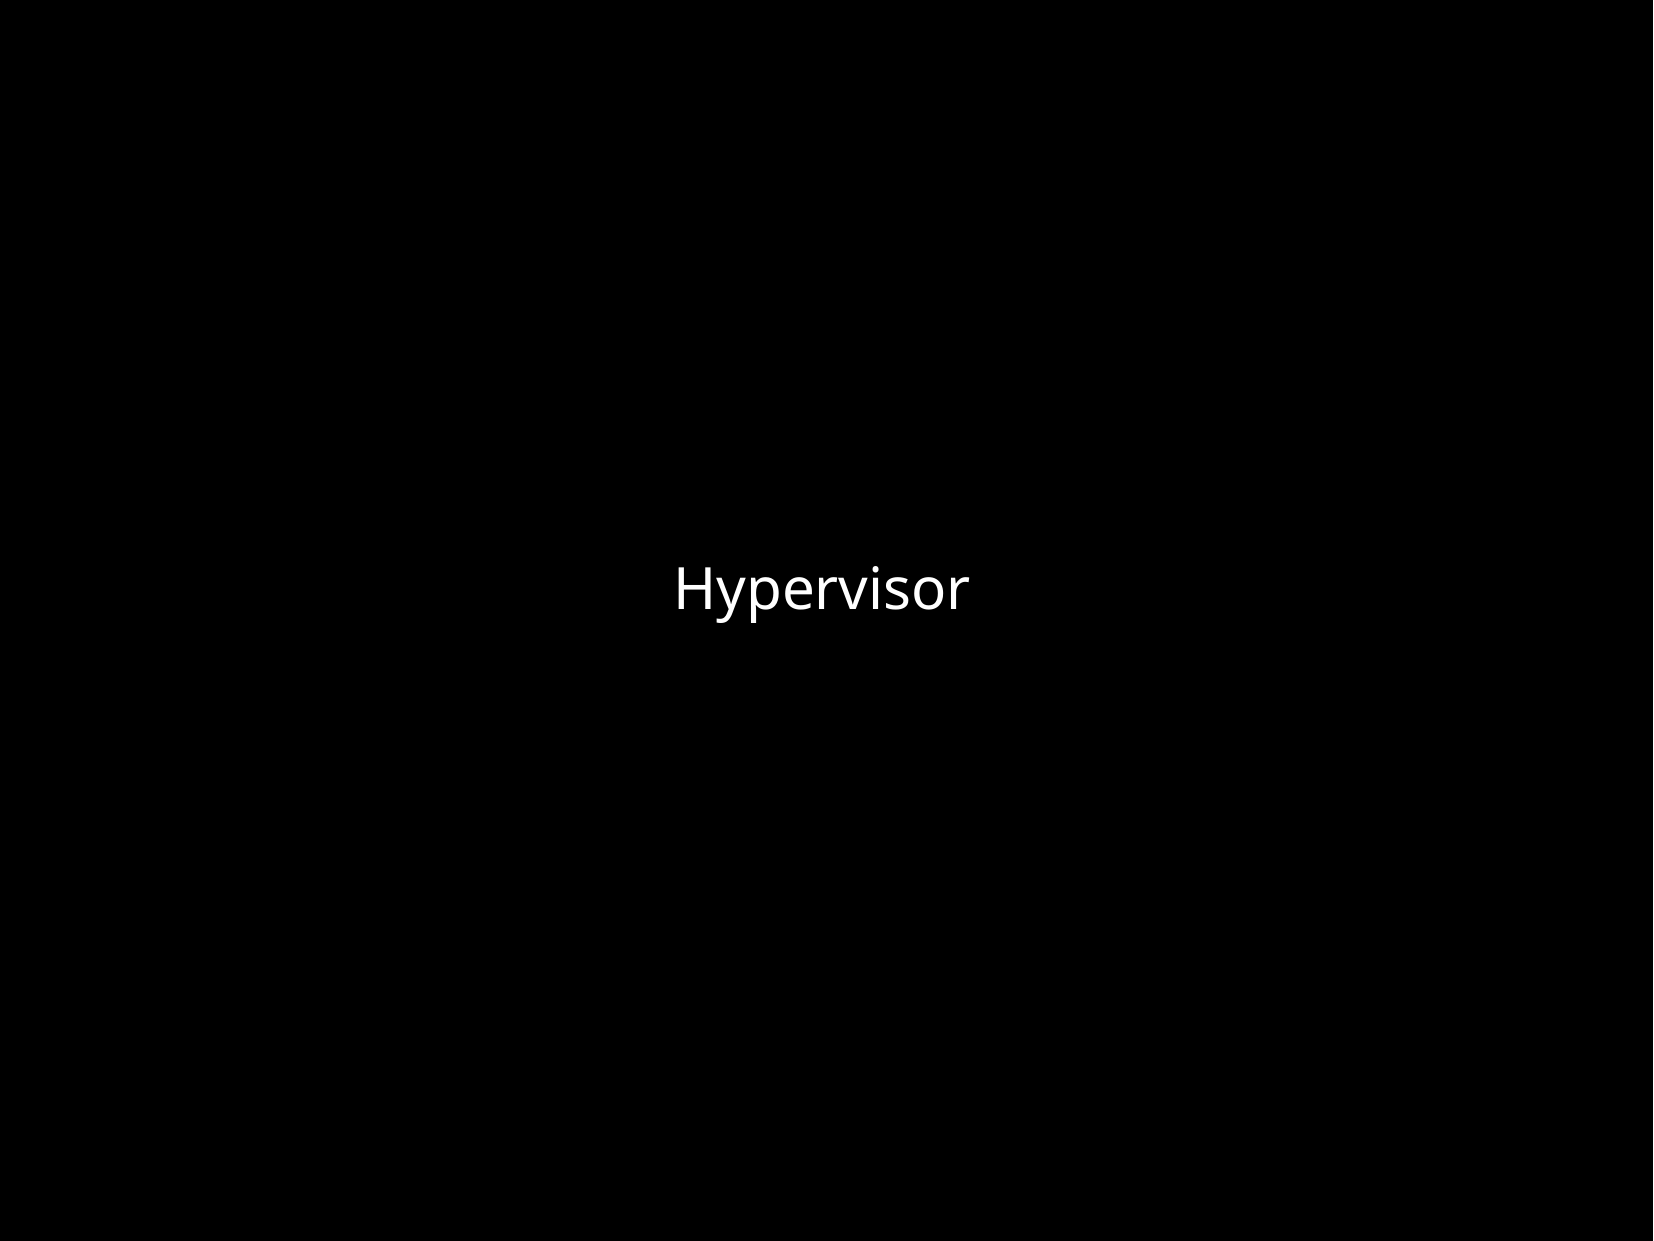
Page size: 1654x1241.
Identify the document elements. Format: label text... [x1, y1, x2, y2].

text_box Hypervisor [658, 540, 1062, 631]
